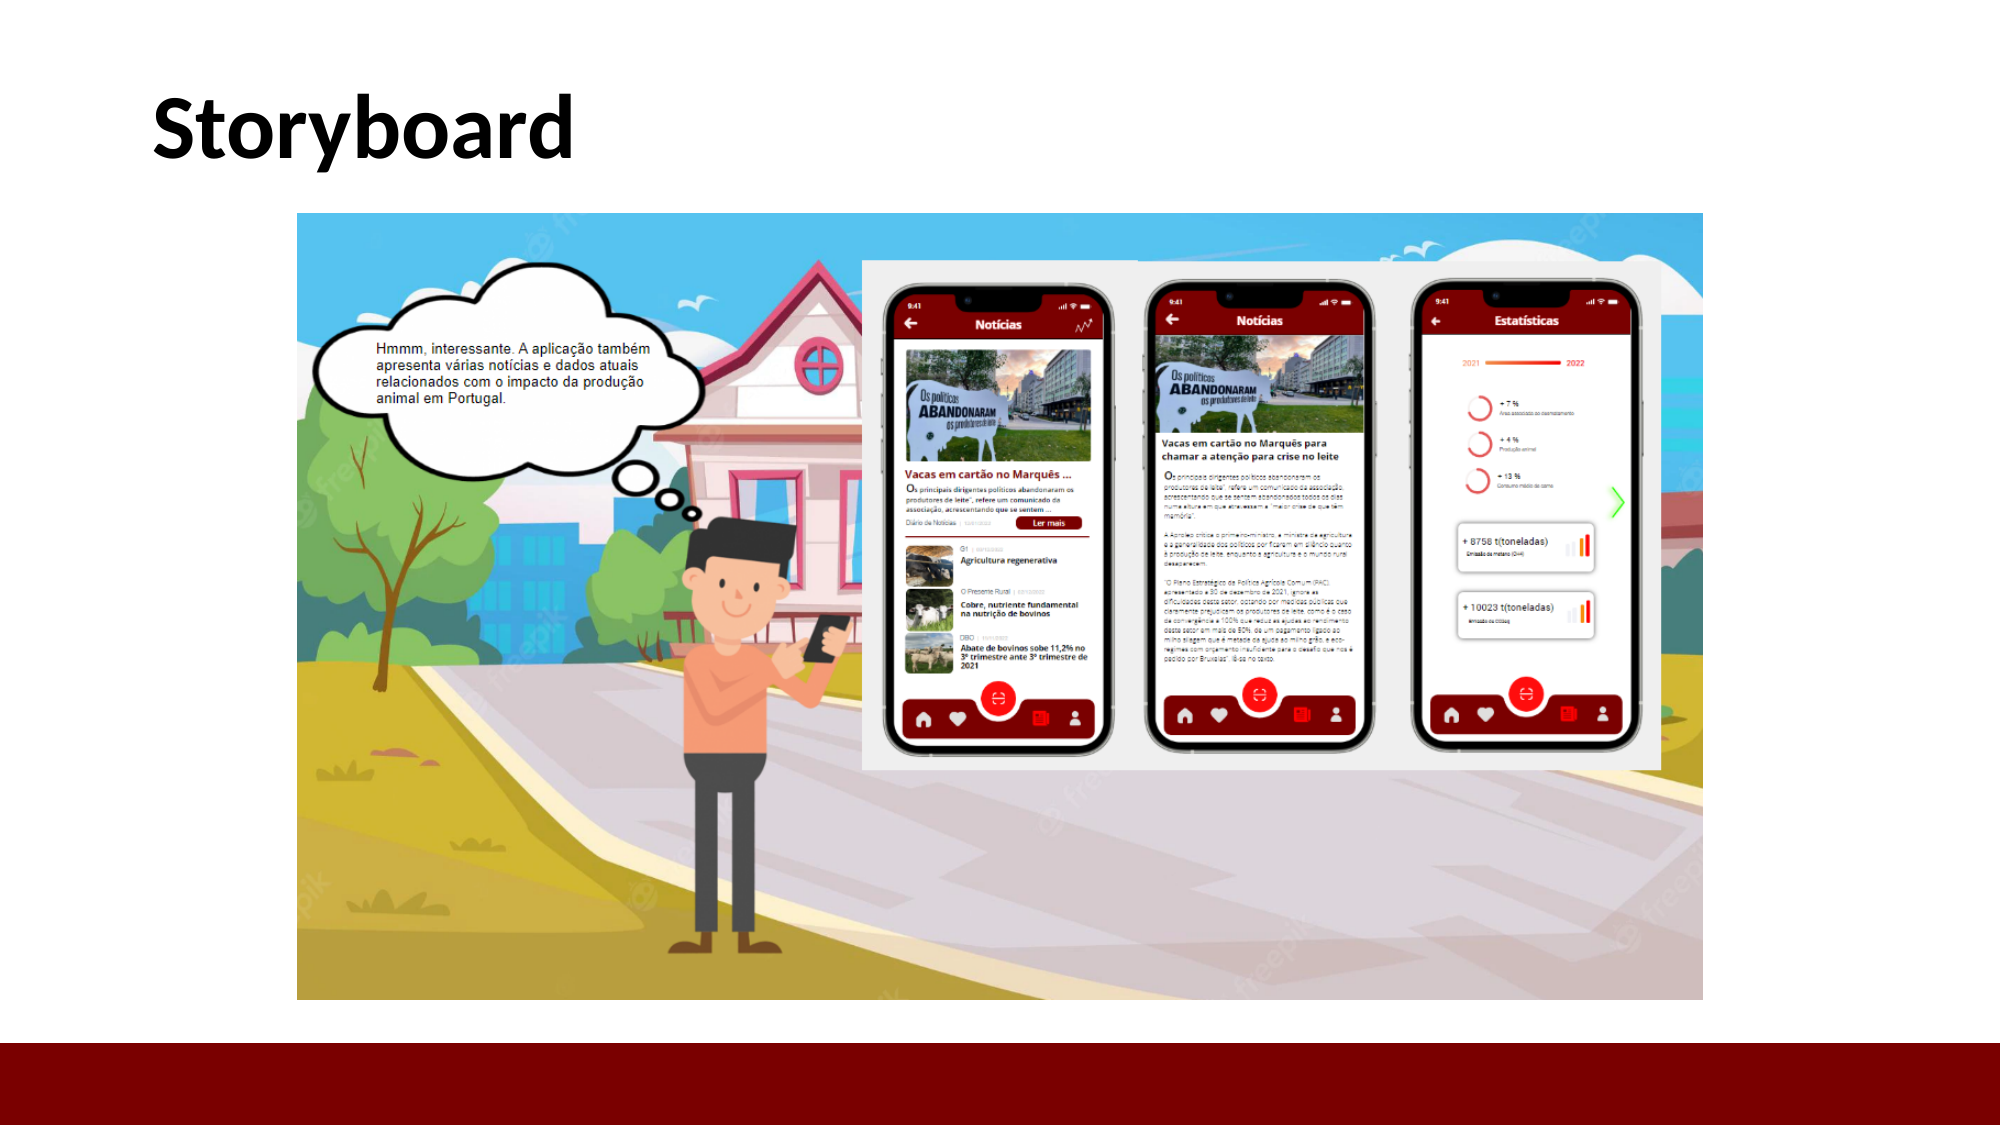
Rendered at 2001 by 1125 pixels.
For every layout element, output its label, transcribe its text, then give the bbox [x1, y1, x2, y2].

picture [297, 213, 1703, 1001]
title Storyboard [137, 20, 1863, 238]
text_box [0, 1043, 2000, 1125]
